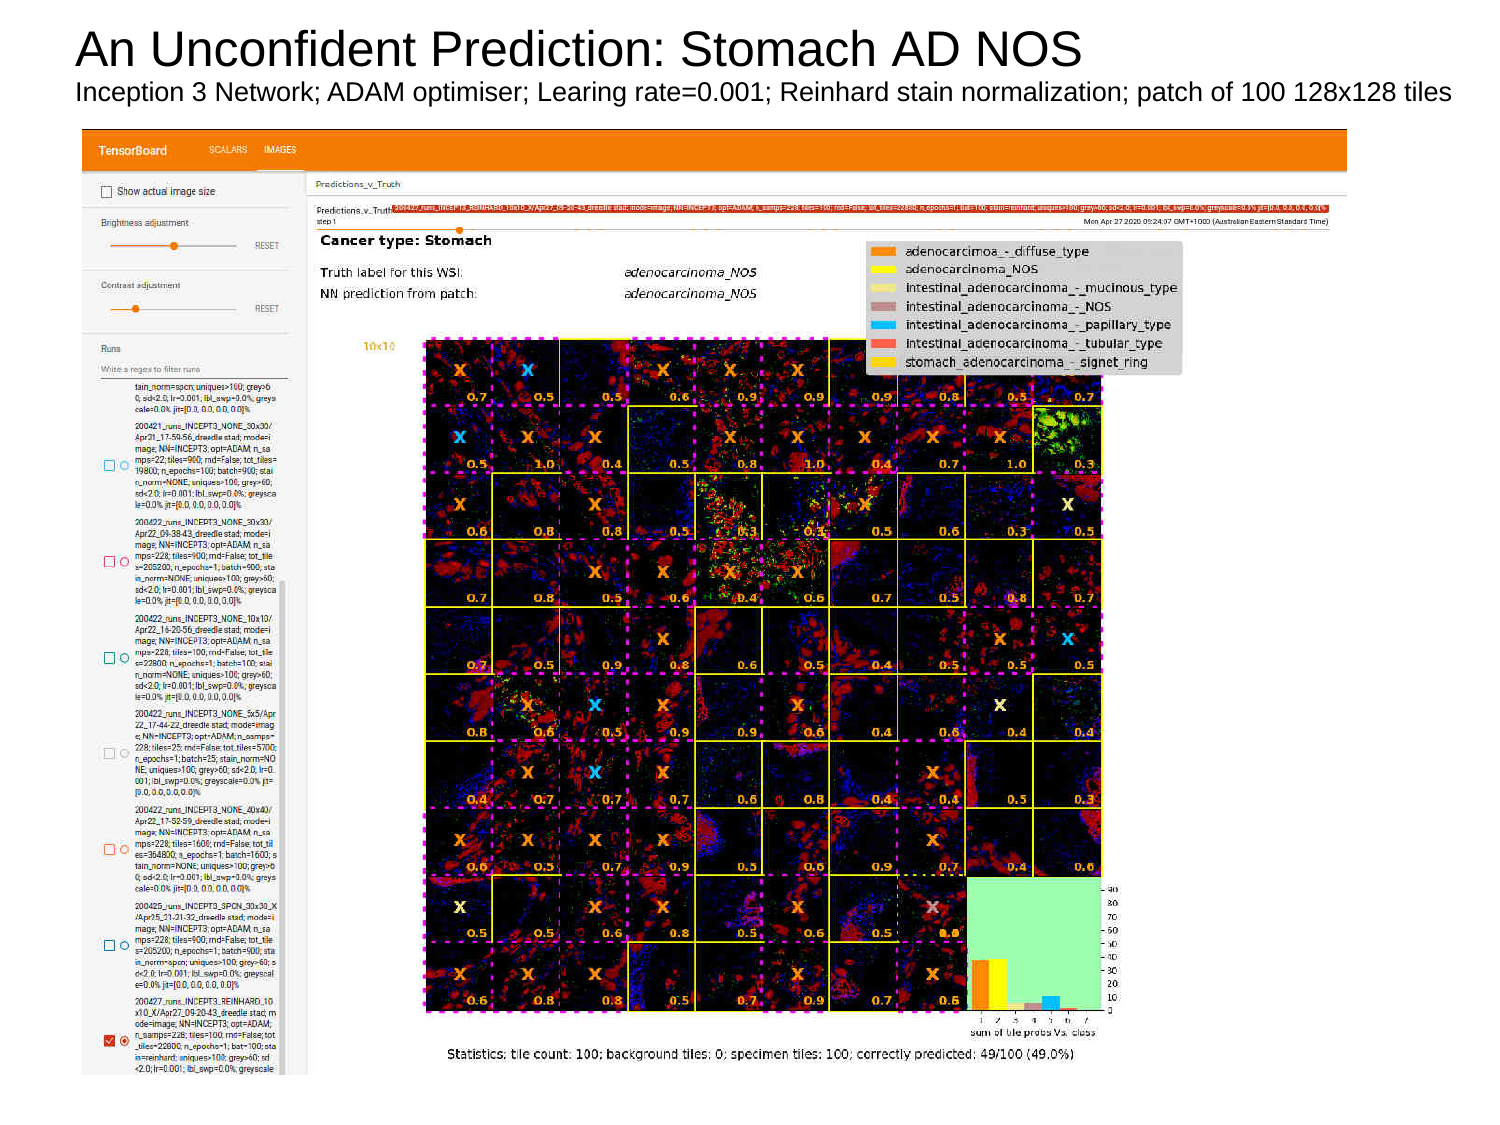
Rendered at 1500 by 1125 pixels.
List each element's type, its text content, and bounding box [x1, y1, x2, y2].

title An Unconfident Prediction: Stomach AD NOS Inception 3 Network; ADAM optimiser; Learing rate=0.001; Reinhard stain normalization; patch of 100 128x128 tiles [75, 9, 1465, 118]
picture [82, 129, 1347, 1075]
